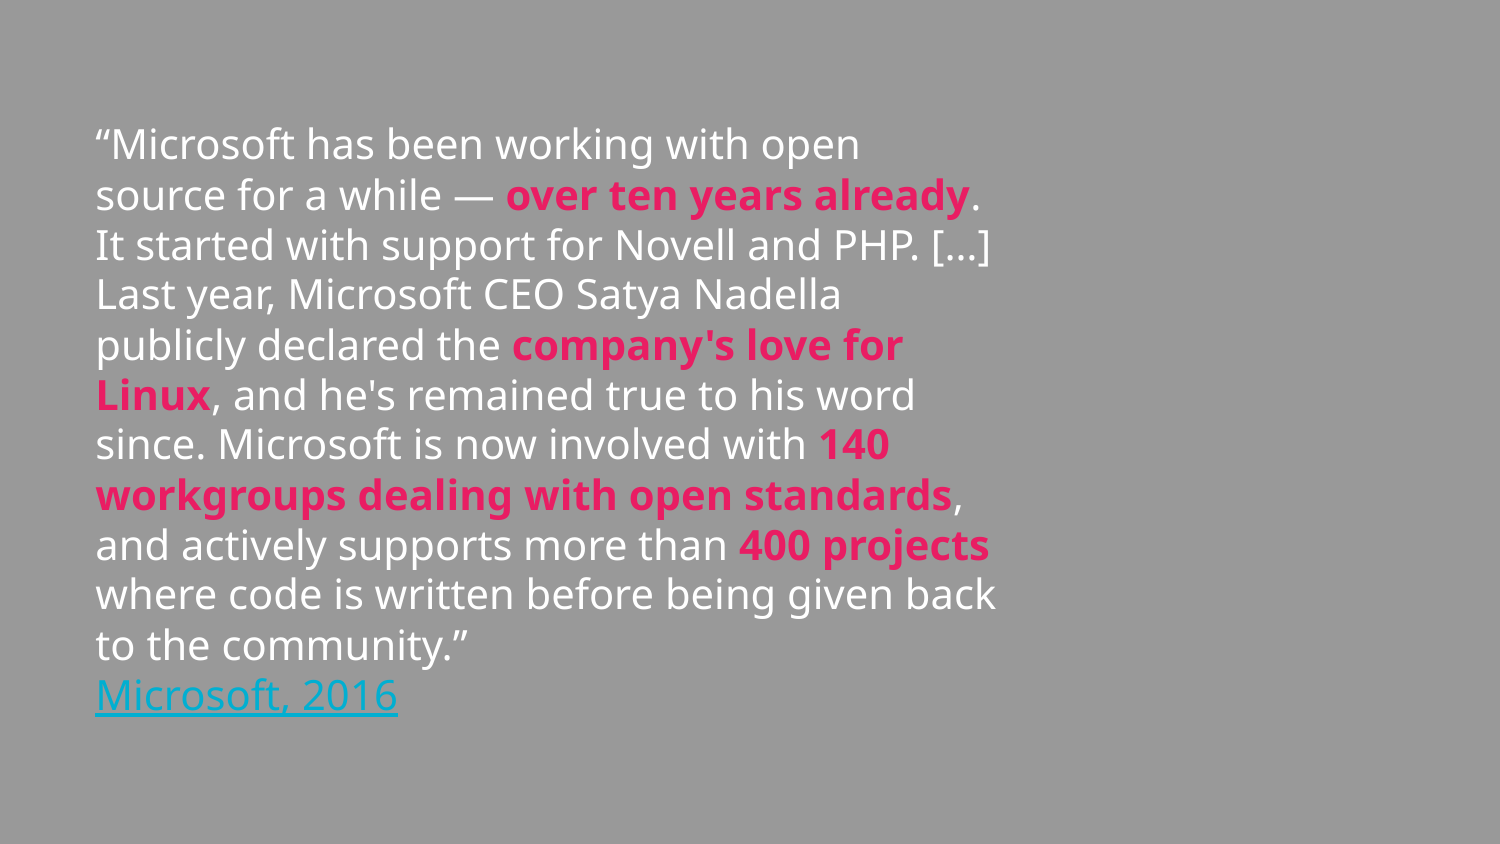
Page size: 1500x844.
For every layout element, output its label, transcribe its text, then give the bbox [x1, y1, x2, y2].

title “Microsoft has been working with open source for a while — over ten years already. It started with support for Novell and PHP. […] Last year, Microsoft CEO Satya Nadella publicly declared the company's love for Linux, and he's remained true to his word since. Microsoft is now involved with 140 workgroups dealing with open standards, and actively supports more than 400 projects where code is written before being given back to the community.” Microsoft, 2016 [80, 86, 1012, 757]
